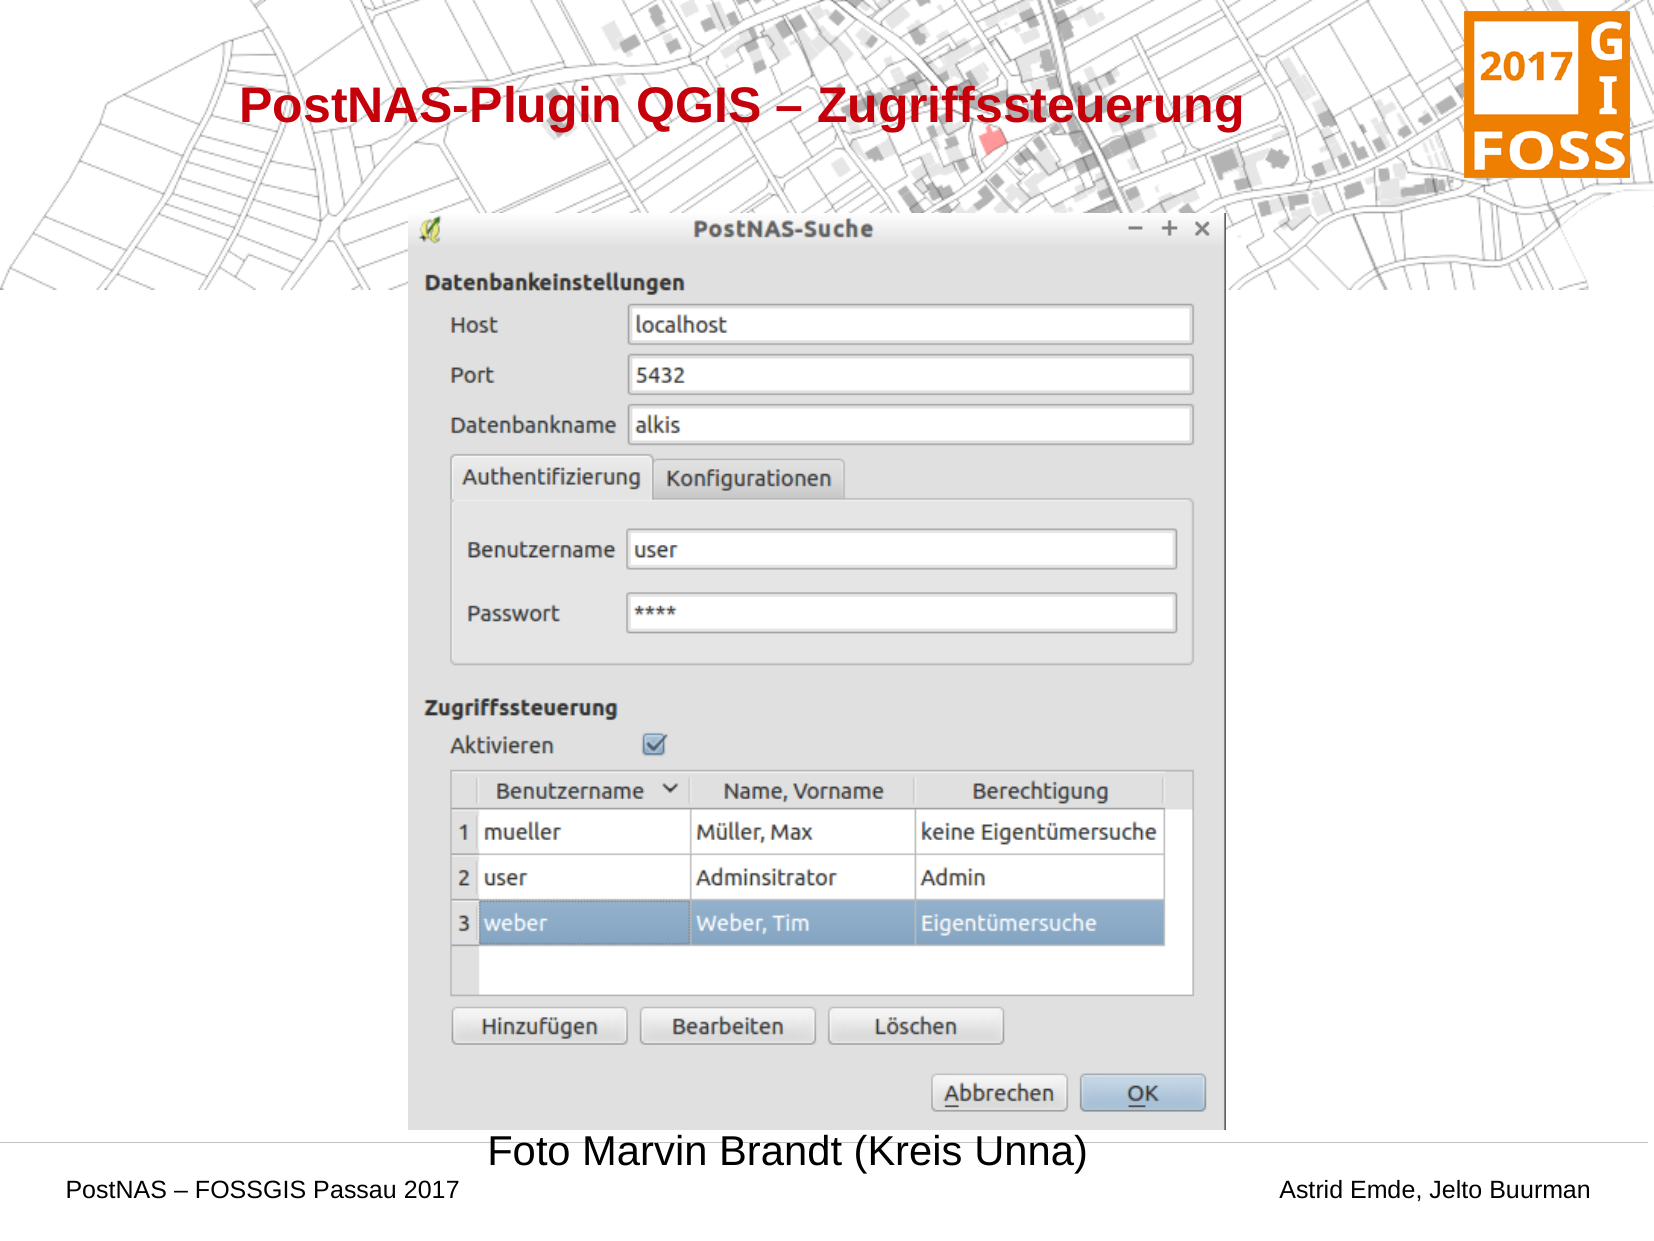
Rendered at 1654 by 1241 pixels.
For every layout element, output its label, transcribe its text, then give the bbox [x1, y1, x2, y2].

picture [408, 213, 1226, 1130]
text_box PostNAS-Plugin QGIS – Zugriffssteuerung Foto Marvin Brandt (Kreis Unna) [154, 69, 1654, 897]
picture [1464, 11, 1630, 69]
